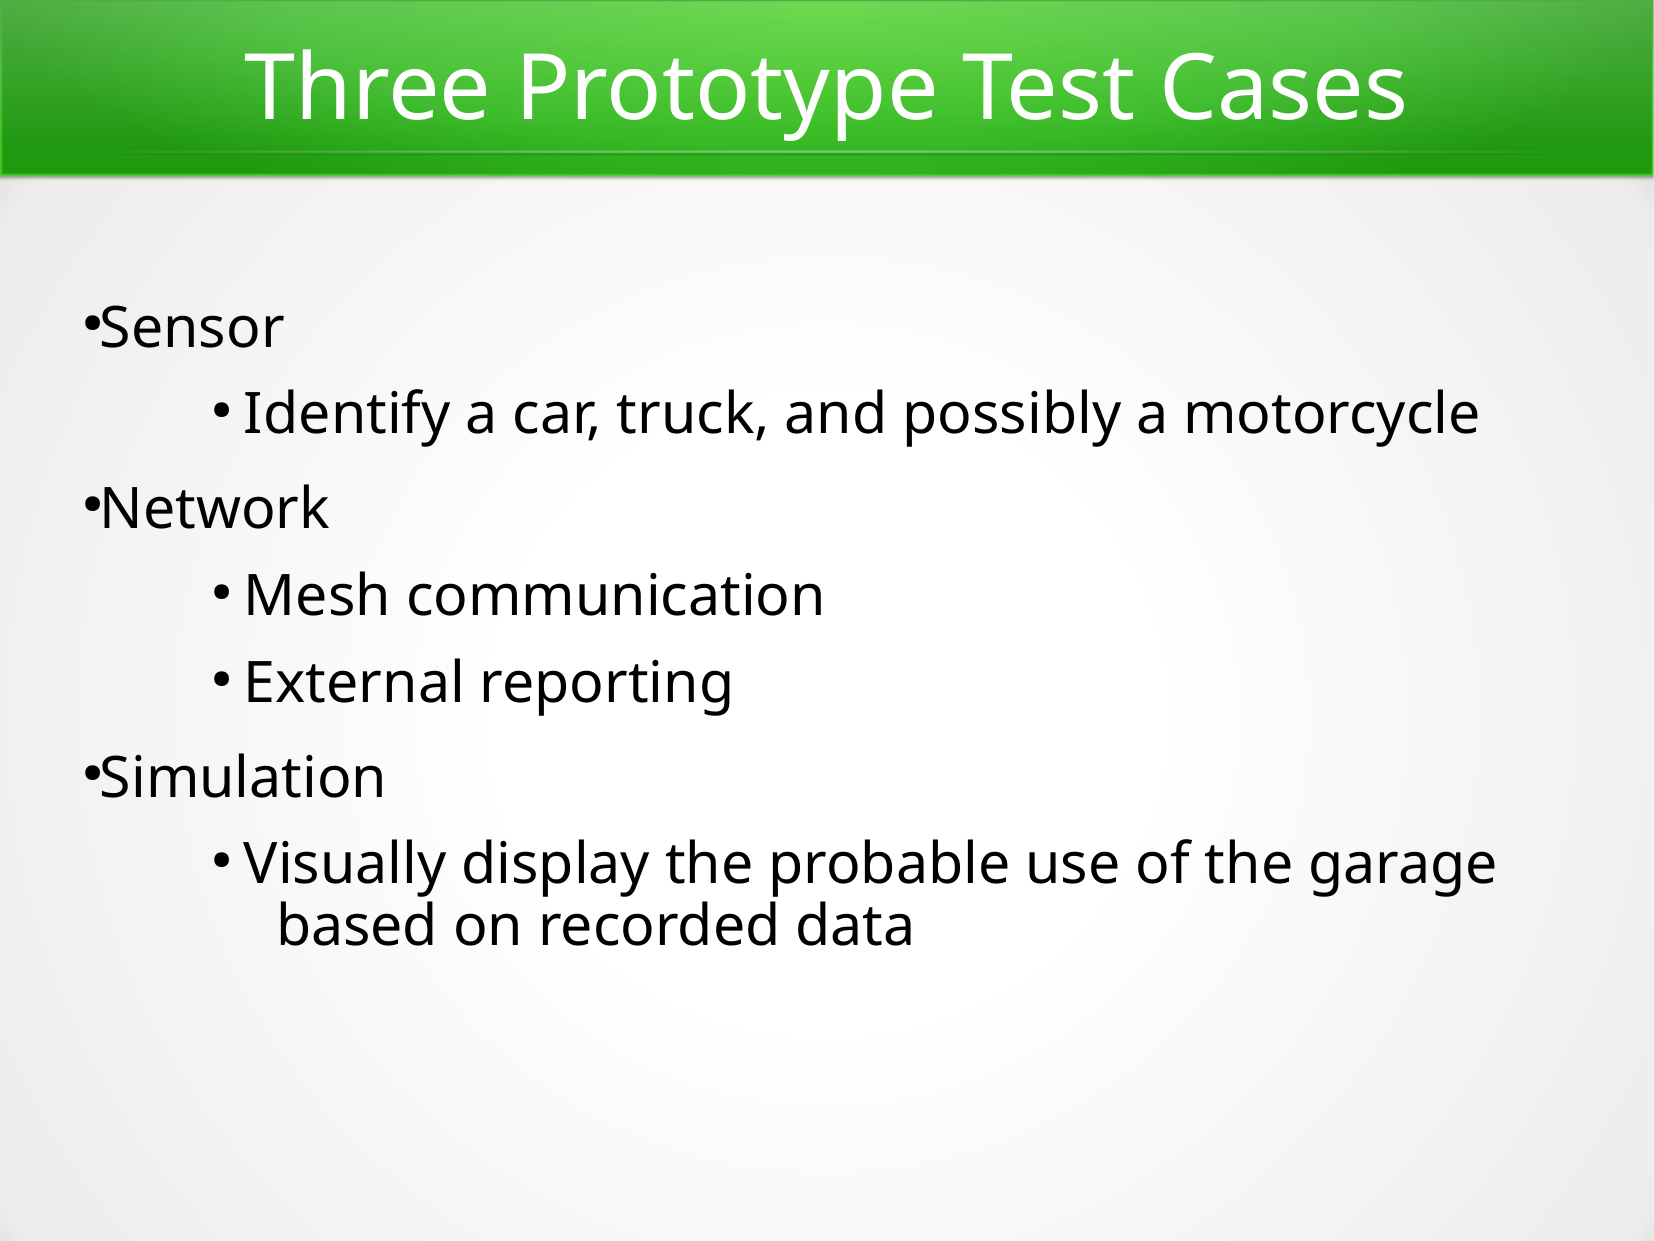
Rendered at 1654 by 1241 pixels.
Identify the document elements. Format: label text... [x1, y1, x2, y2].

picture [0, 0, 1654, 1241]
title Three Prototype Test Cases [82, 11, 1571, 154]
list Sensor Identify a car, truck, and possibly a motorcycle Network Mesh communication External reporting Simulation Visually display the probable use of the garage based on recorded data [82, 290, 1501, 1010]
